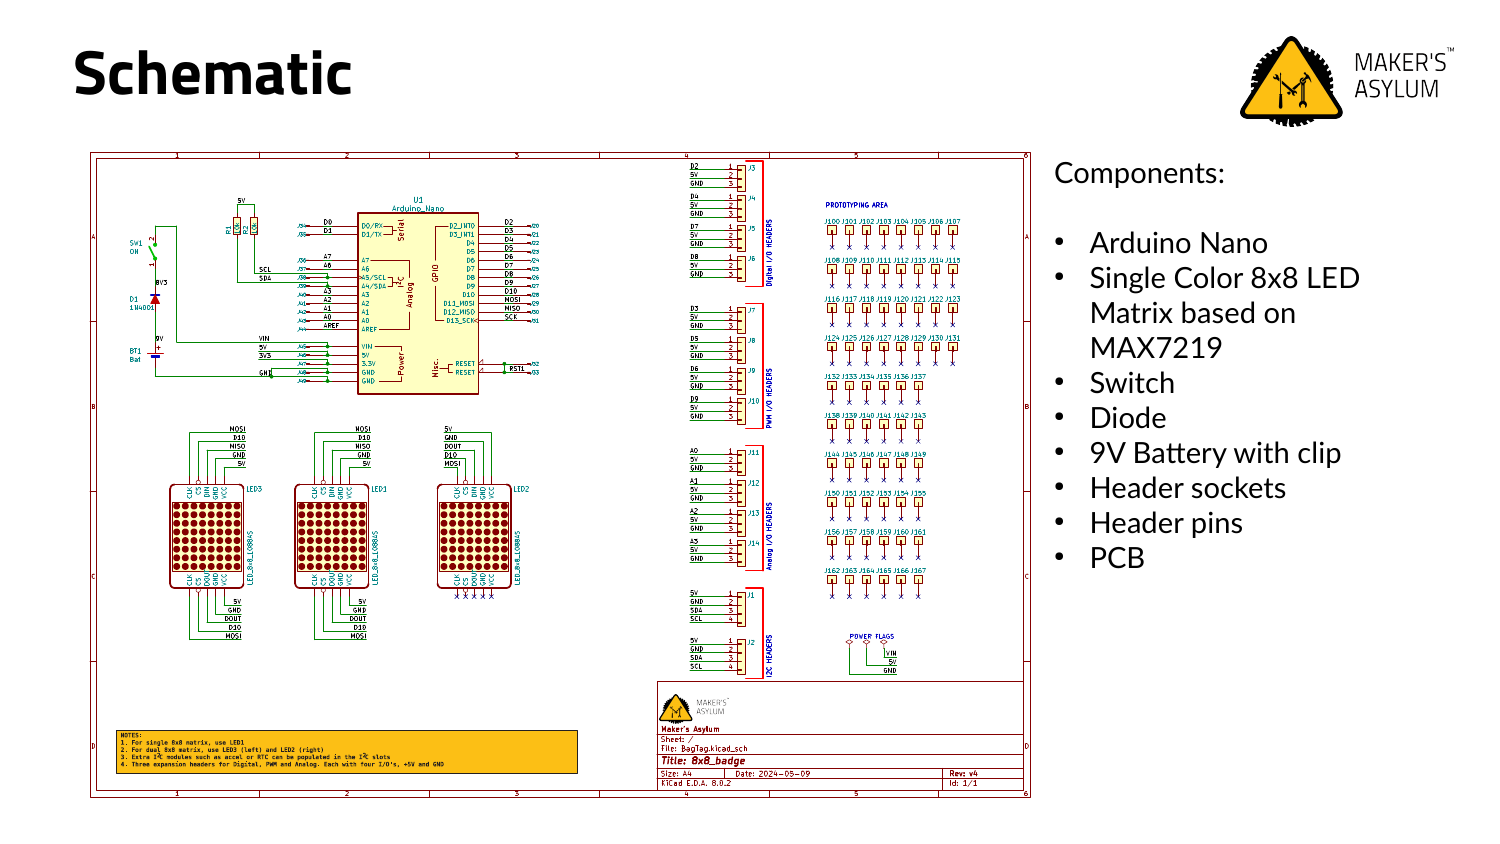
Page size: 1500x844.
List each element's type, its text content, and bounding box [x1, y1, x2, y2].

text_box Components: Arduino Nano Single Color 8x8 LED Matrix based on MAX7219 Switch Diode 9V Battery with clip Header sockets Header pins PCB [1039, 147, 1453, 583]
picture [88, 147, 1033, 798]
text_box Schematic [58, 11, 822, 127]
picture [1240, 36, 1454, 128]
